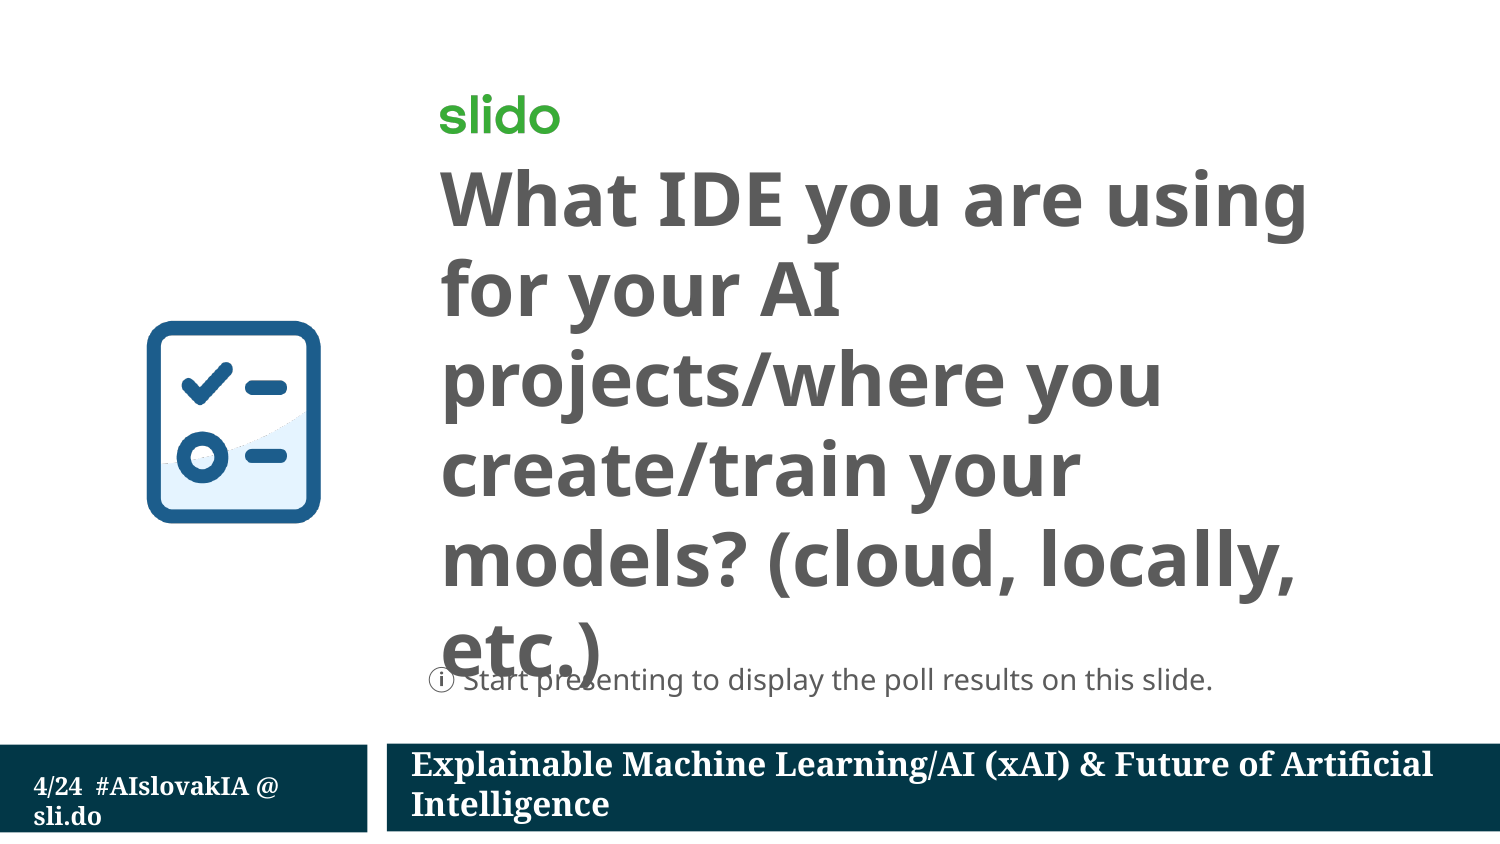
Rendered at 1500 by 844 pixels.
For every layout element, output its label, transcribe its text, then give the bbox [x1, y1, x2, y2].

picture [428, 83, 572, 147]
text_box 4/24 #AIslovakIA @ sli.do [22, 764, 362, 808]
text_box Explainable Machine Learning/AI (xAI) & Future of Artificial Intelligence [400, 740, 1500, 826]
picture [83, 271, 384, 572]
text_box What IDE you are using for your AI projects/where you create/train your models? (cloud, locally, etc.) [425, 316, 1417, 528]
text_box ⓘ Start presenting to display the poll results on this slide. [413, 647, 1448, 711]
